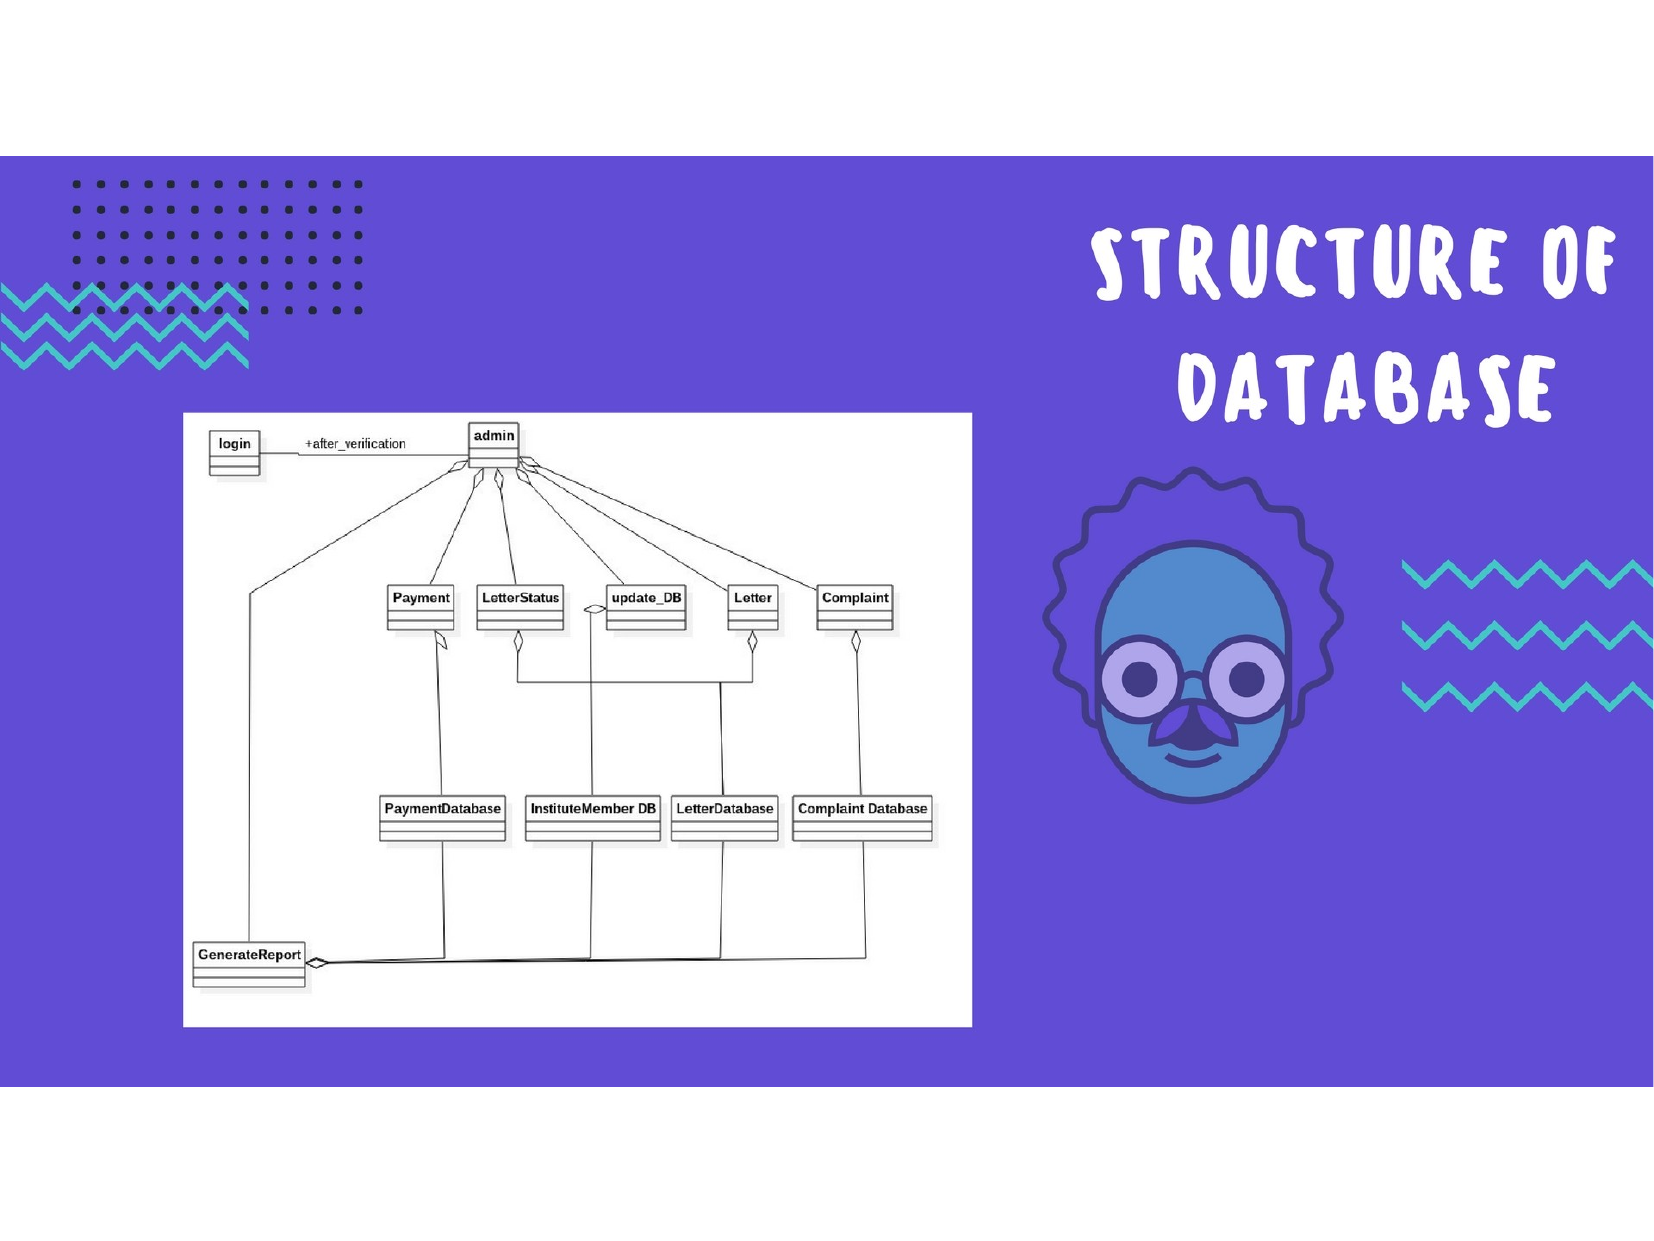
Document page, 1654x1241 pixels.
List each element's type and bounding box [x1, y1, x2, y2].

picture [0, 156, 1654, 1087]
